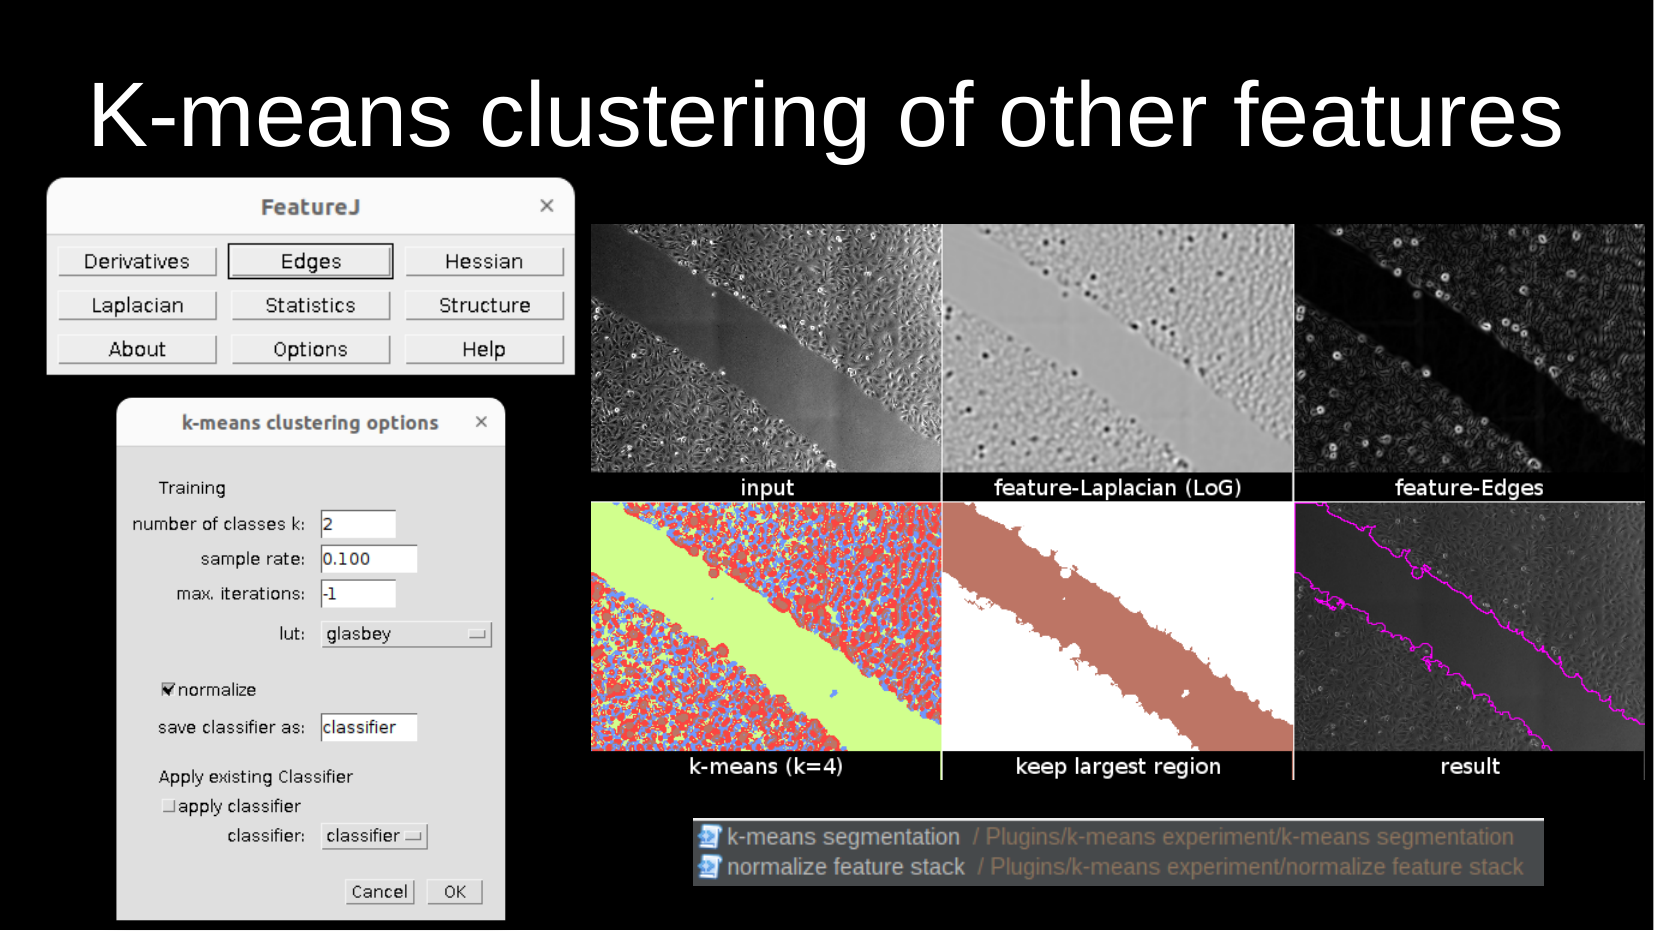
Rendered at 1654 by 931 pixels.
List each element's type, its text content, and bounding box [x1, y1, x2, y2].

title K-means clustering of other features [82, 37, 1571, 193]
picture [693, 818, 1544, 886]
picture [31, 165, 1645, 931]
